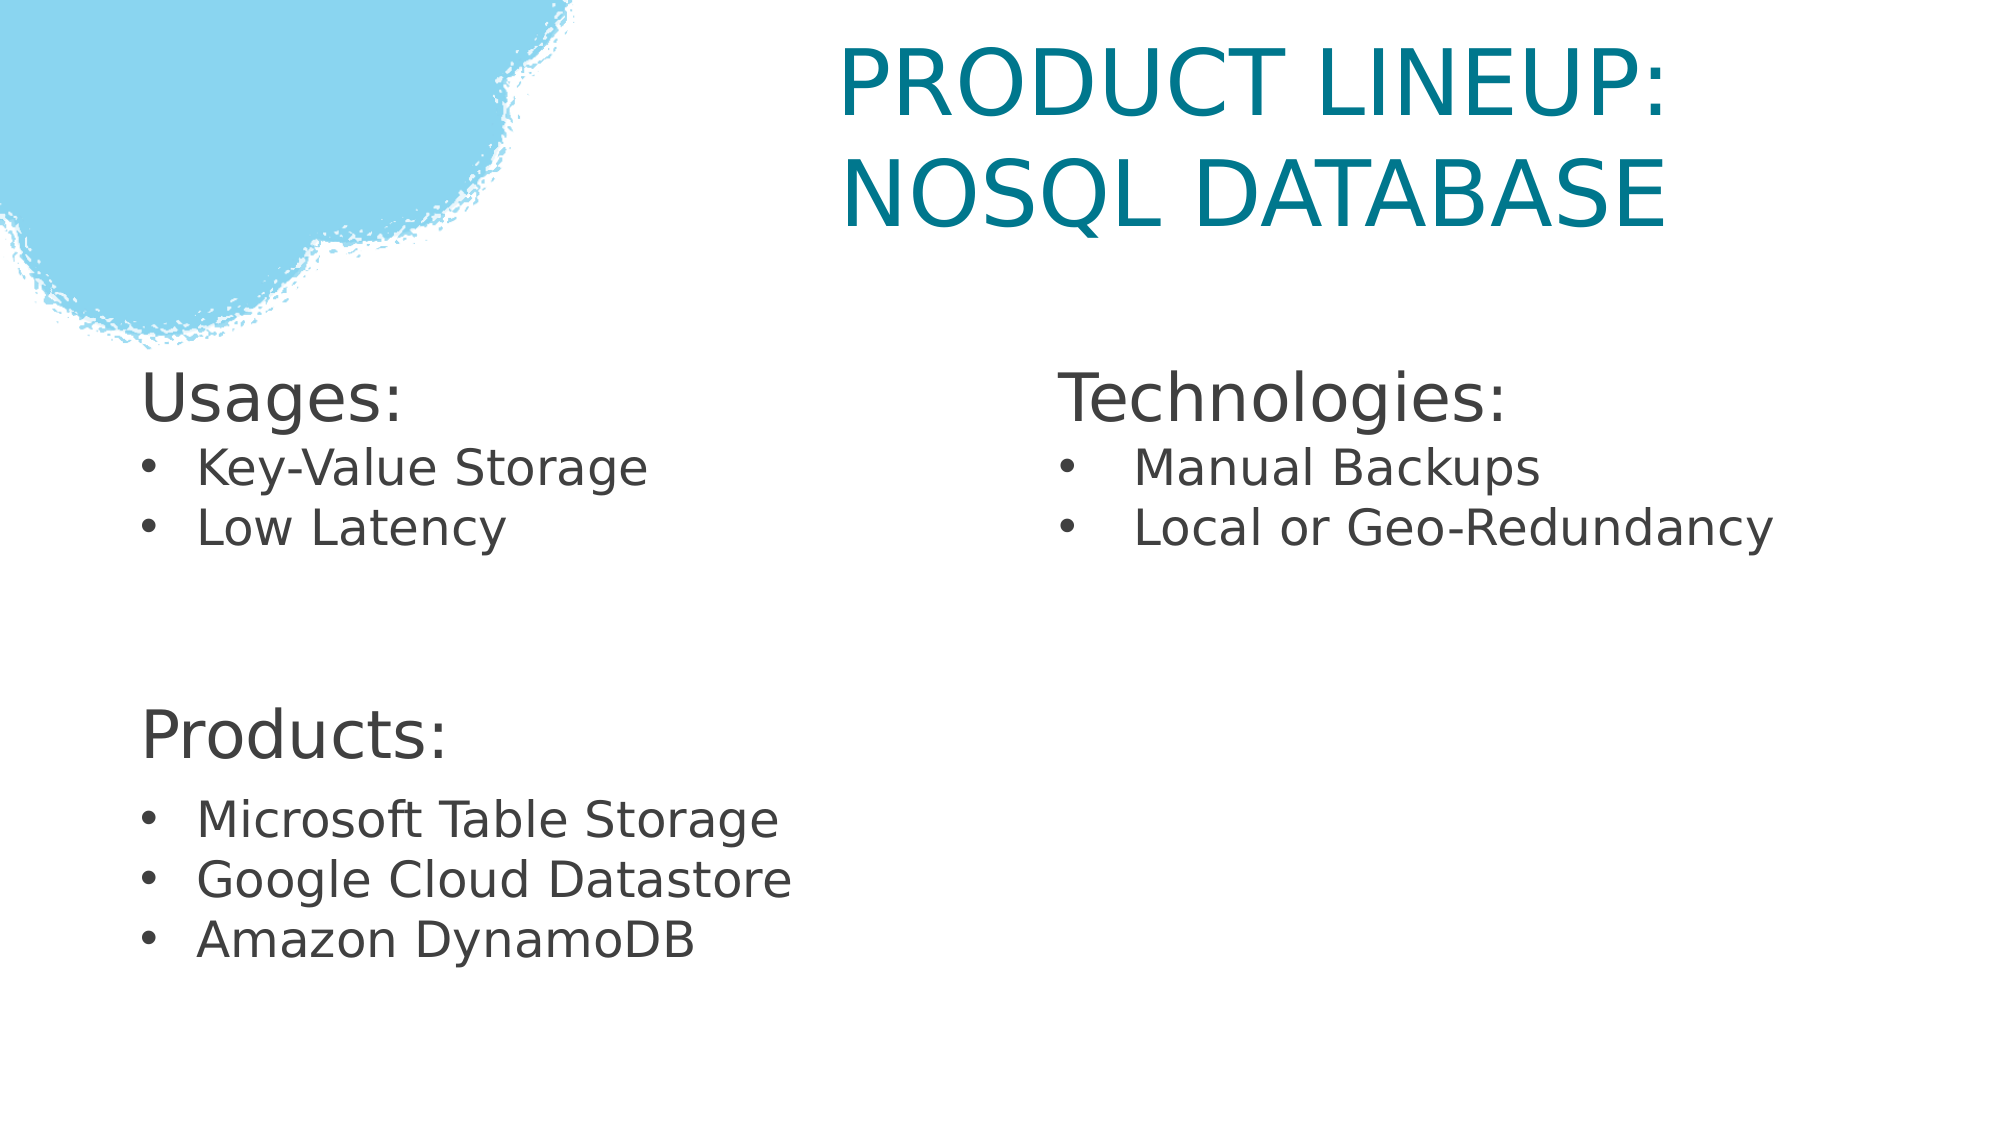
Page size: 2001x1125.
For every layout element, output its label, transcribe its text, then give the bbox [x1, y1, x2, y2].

text_box Product Lineup: NoSQL Database [509, 0, 2000, 252]
text_box Usages: Key-Value Storage Low Latency [125, 347, 876, 623]
text_box Products: [125, 684, 1919, 779]
text_box Microsoft Table Storage Google Cloud Datastore Amazon DynamoDB [125, 780, 1963, 975]
text_box Technologies: Manual Backups Local or Geo-Redundancy [1043, 347, 1834, 563]
